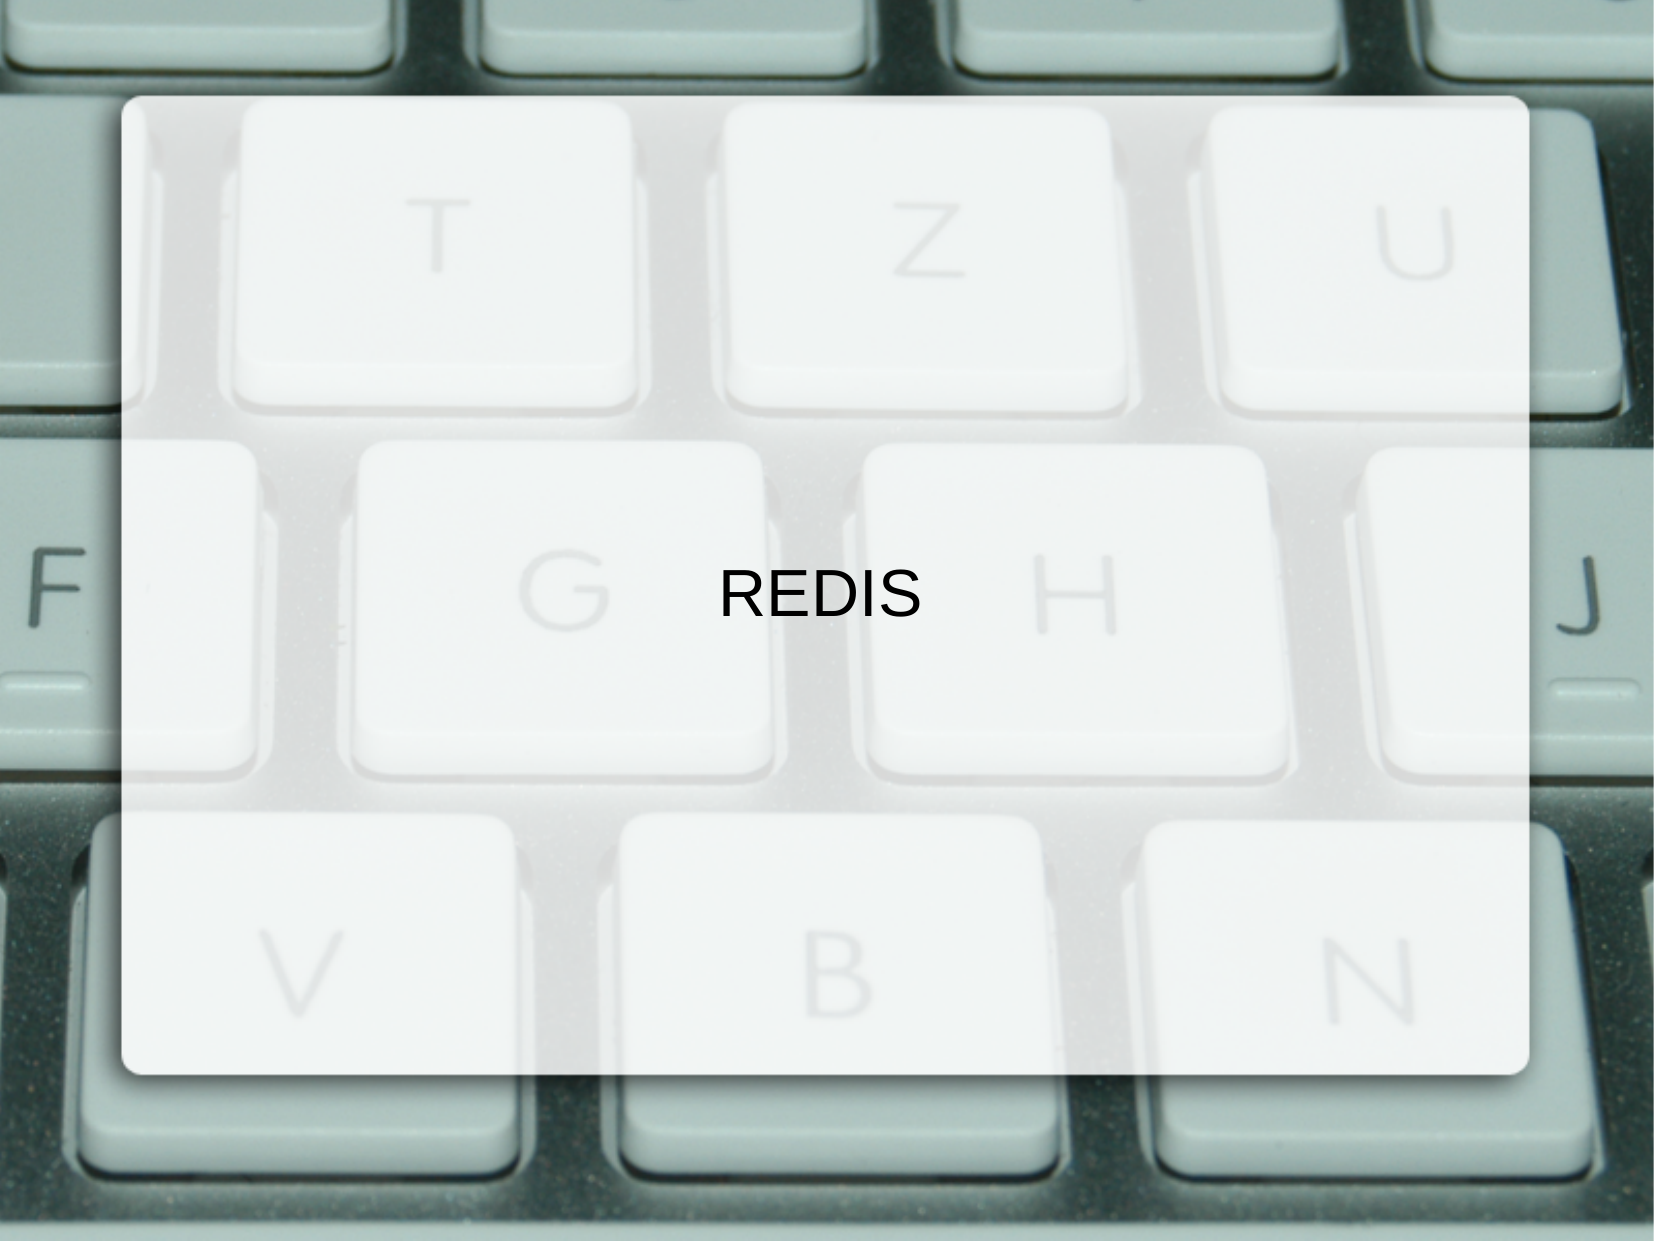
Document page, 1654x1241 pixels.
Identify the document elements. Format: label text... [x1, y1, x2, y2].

picture [0, 0, 1654, 1241]
text_box REDIS [135, 117, 1506, 1066]
